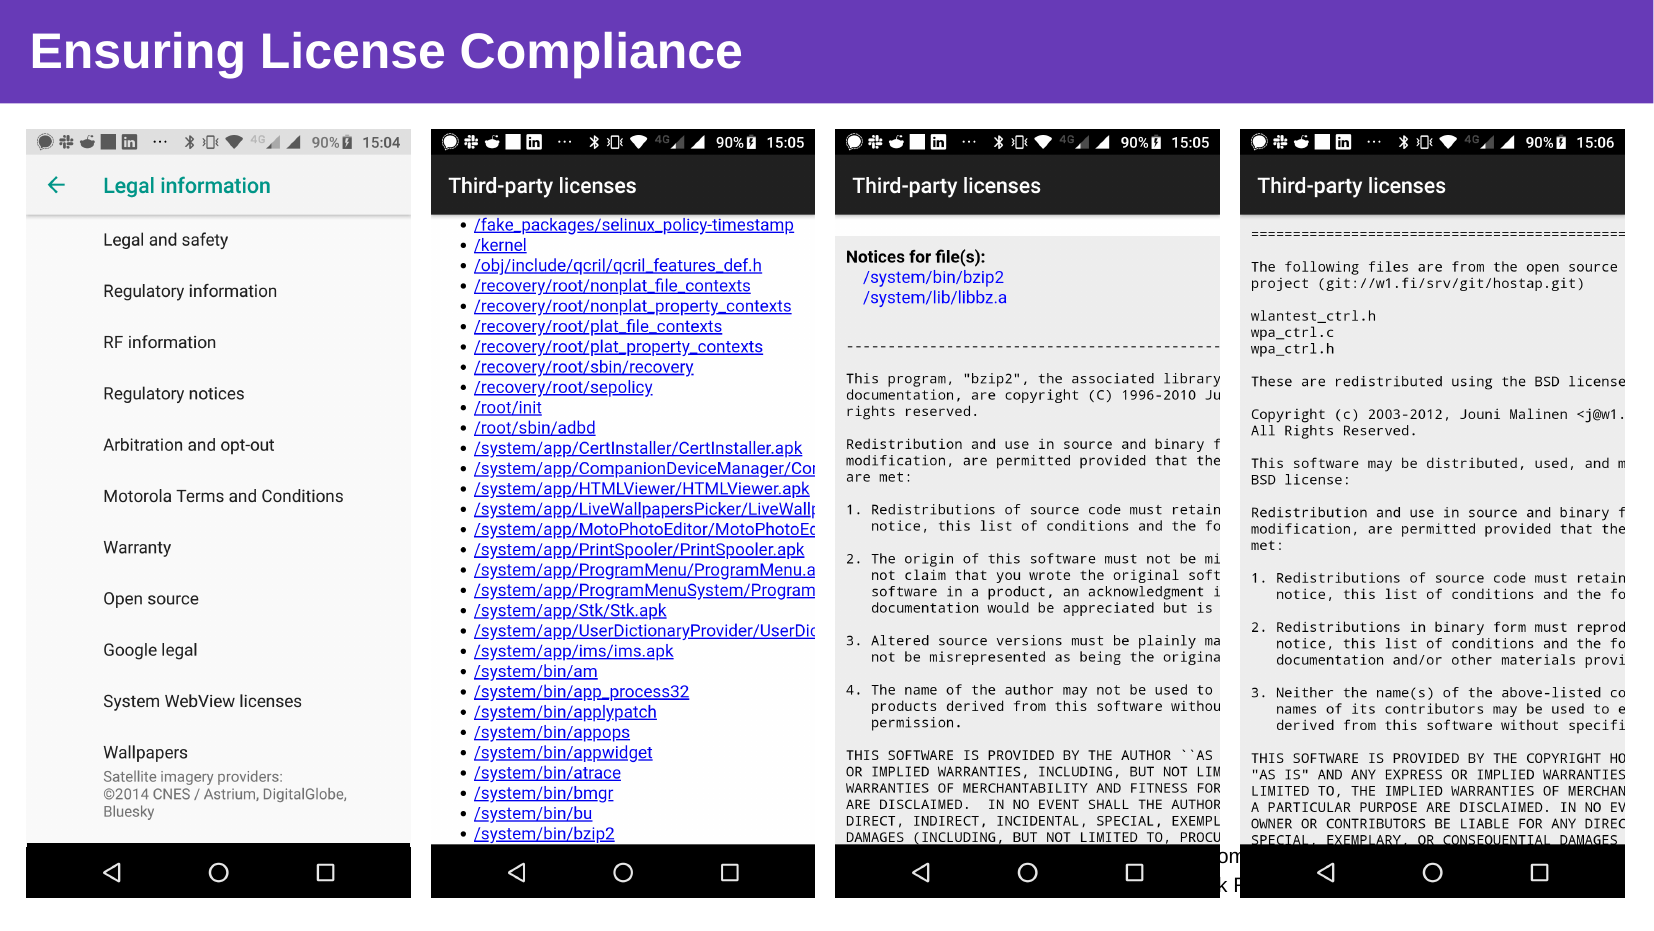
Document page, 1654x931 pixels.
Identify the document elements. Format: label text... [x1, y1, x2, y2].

picture [26, 129, 411, 898]
picture [835, 129, 1220, 898]
picture [431, 129, 815, 898]
title Ensuring License Compliance [0, 0, 1654, 104]
picture [1240, 129, 1625, 898]
